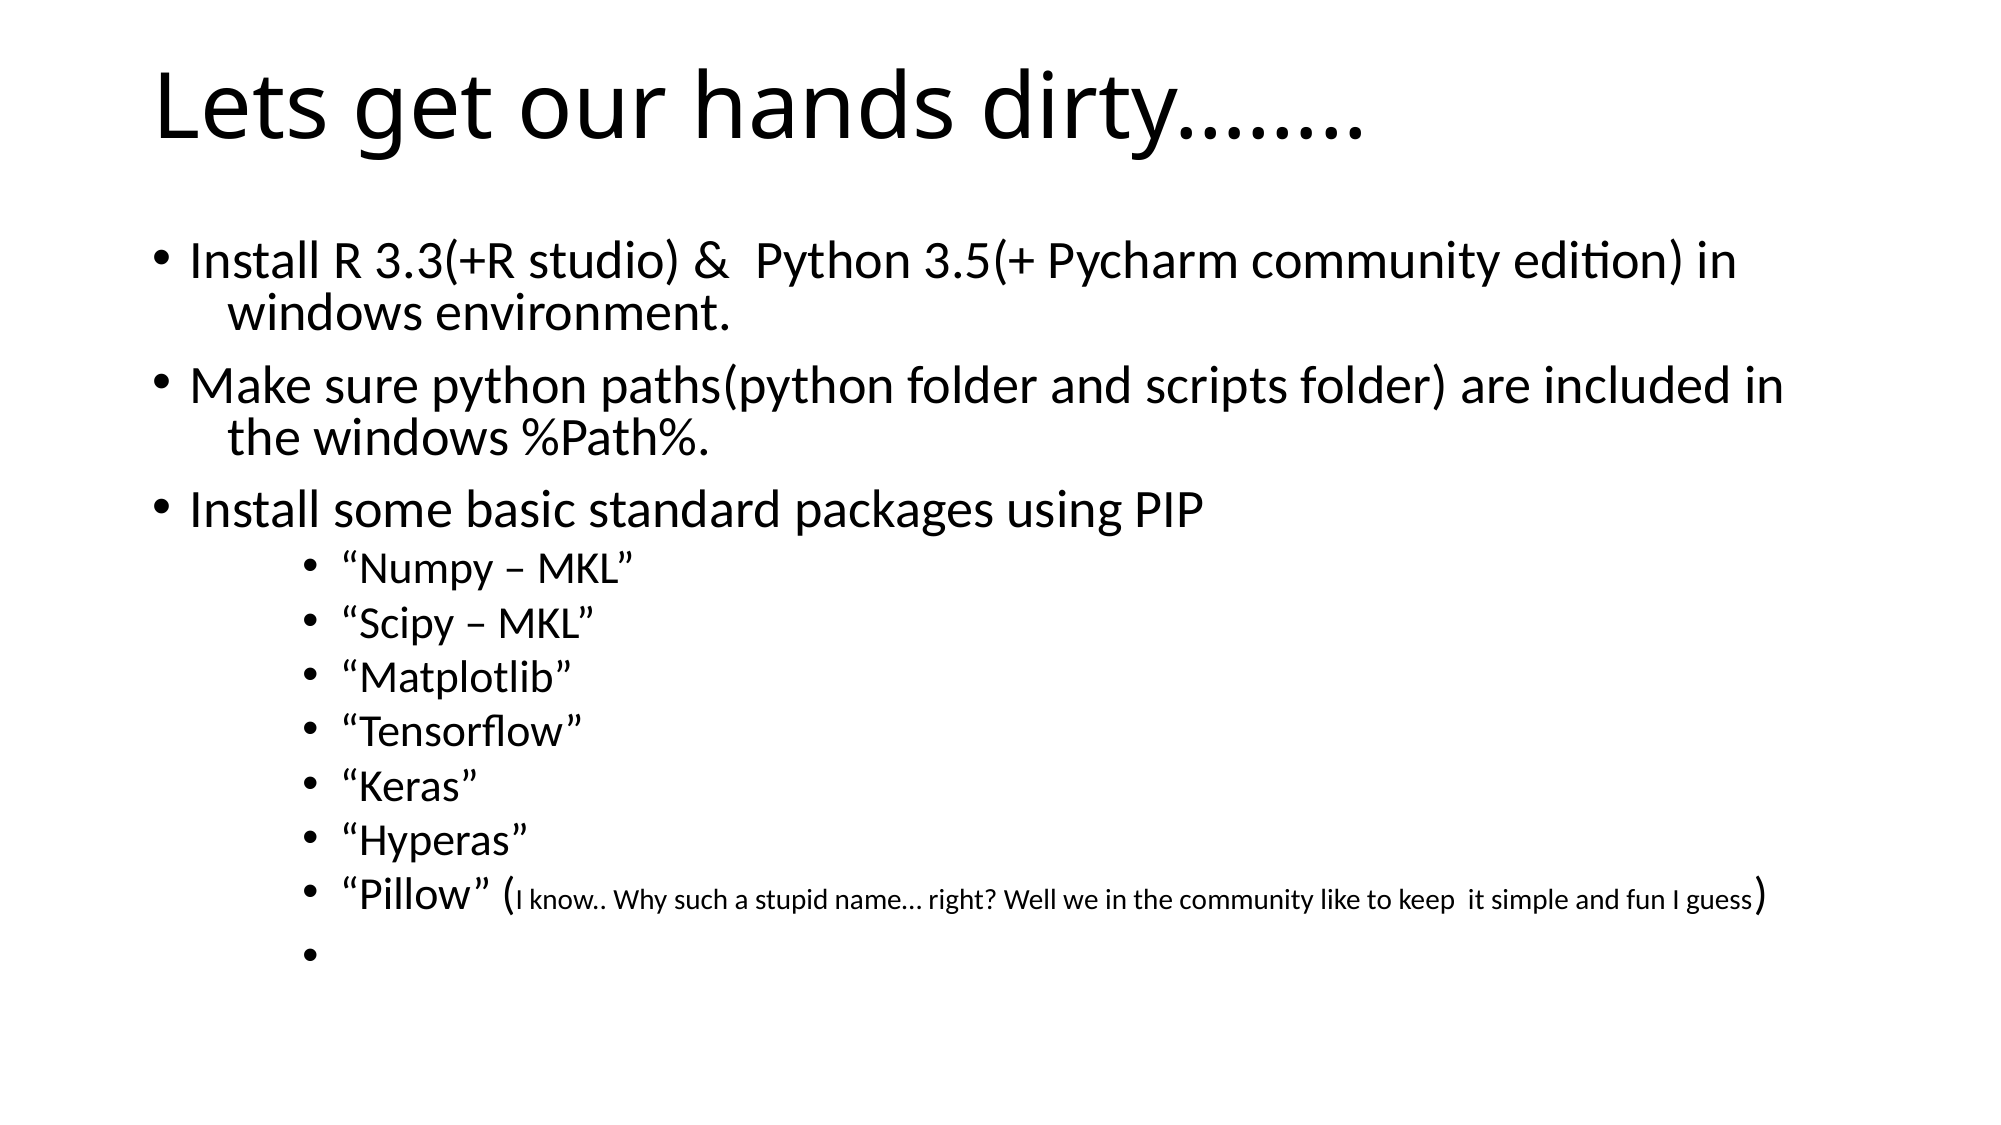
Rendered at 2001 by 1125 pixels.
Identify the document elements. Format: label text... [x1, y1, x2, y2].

list Install R 3.3(+R studio) & Python 3.5(+ Pycharm community edition) in windows environment. Make sure python paths(python folder and scripts folder) are included in the windows %Path%. Install some basic standard packages using PIP “Numpy – MKL” “Scipy – MKL” “Matplotlib” “Tensorflow” “Keras” “Hyperas” “Pillow” (I know.. Why such a stupid name… right? Well we in the community like to keep it simple and fun I guess) [137, 229, 1863, 943]
title Lets get our hands dirty…….. [137, 0, 1863, 218]
